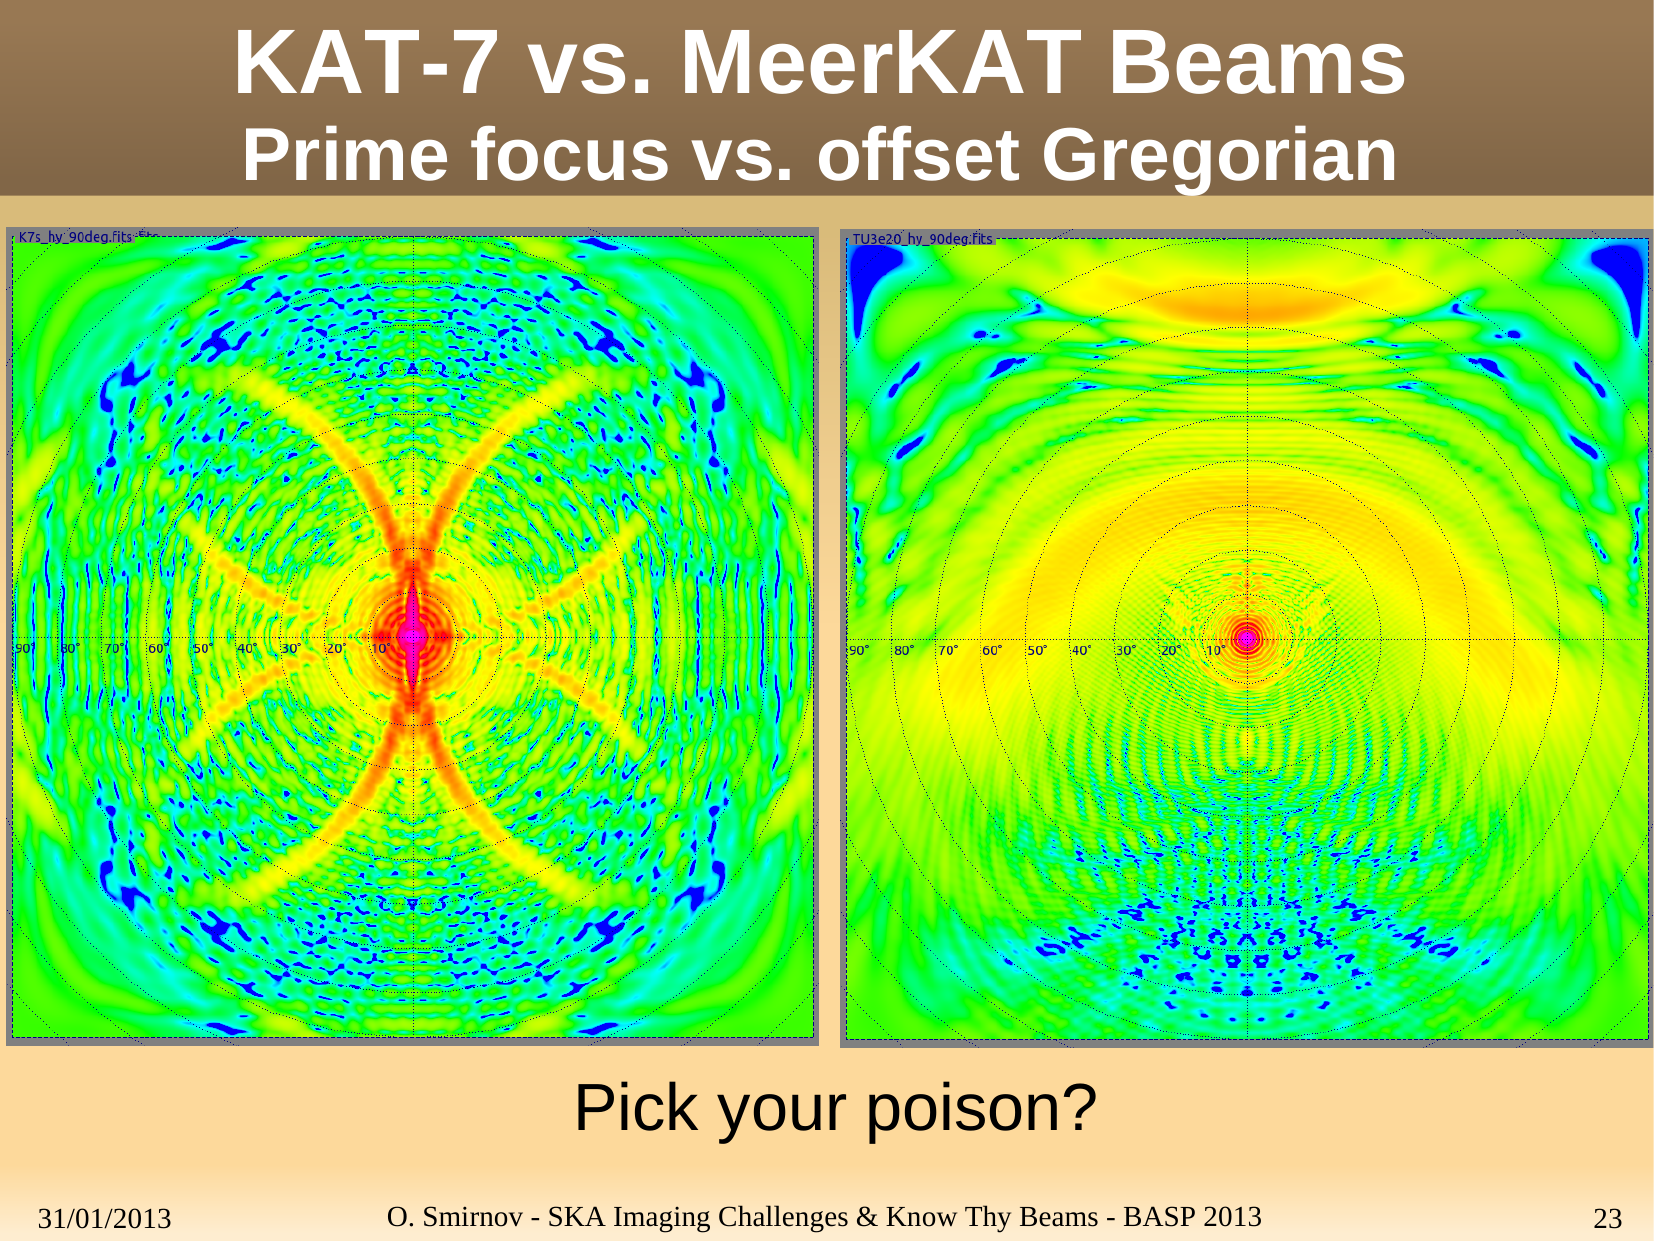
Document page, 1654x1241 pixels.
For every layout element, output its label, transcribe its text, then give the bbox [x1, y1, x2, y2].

picture [0, 0, 1654, 1241]
text_box Pick your poison? [396, 1062, 1277, 1153]
title KAT-7 vs. MeerKAT Beams Prime focus vs. offset Gregorian [76, 0, 1565, 208]
